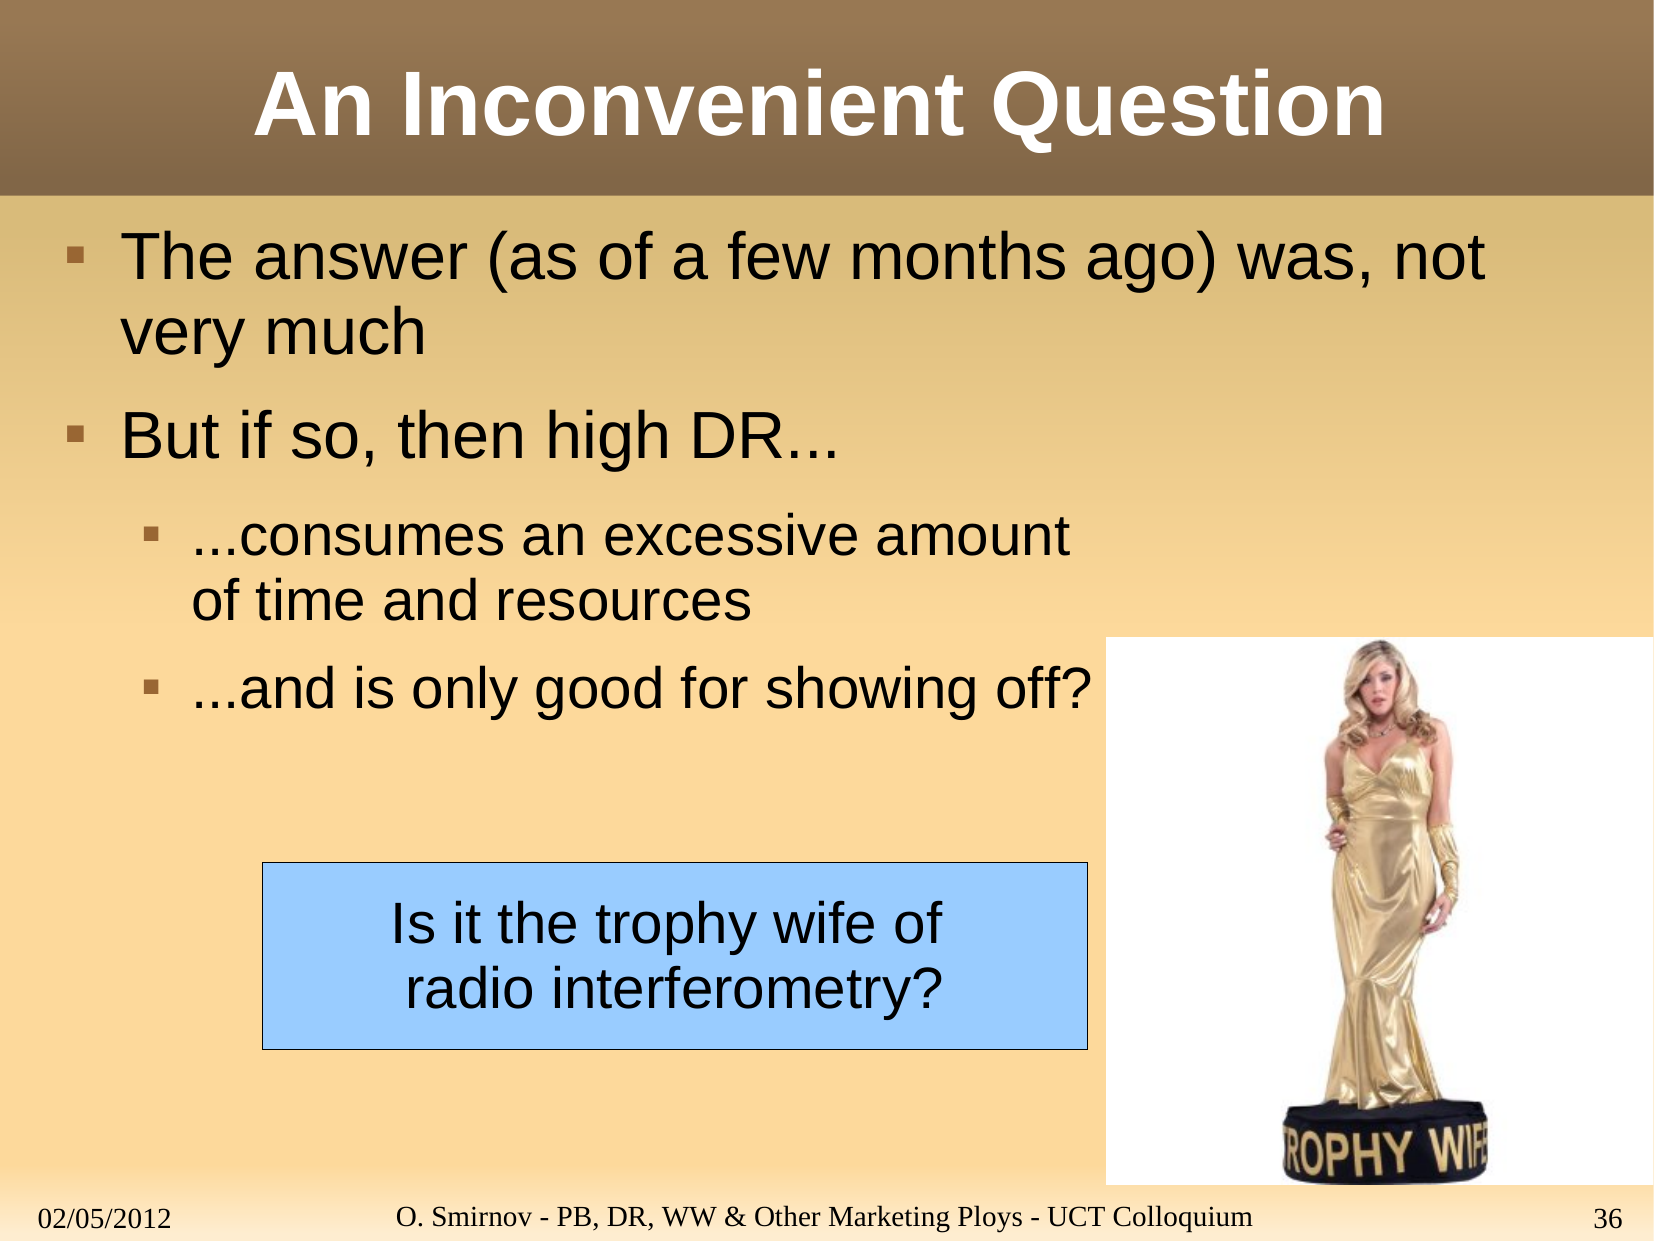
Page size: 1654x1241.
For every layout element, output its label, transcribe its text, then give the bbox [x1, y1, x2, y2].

text_box Is it the trophy wife of radio interferometry? [262, 862, 1088, 1050]
title An Inconvenient Question [76, 7, 1565, 200]
list The answer (as of a few months ago) was, not very much But if so, then high DR... ...consumes an excessive amount of time and resources ...and is only good for showing off? [49, 218, 1538, 721]
picture [0, 0, 1654, 1241]
